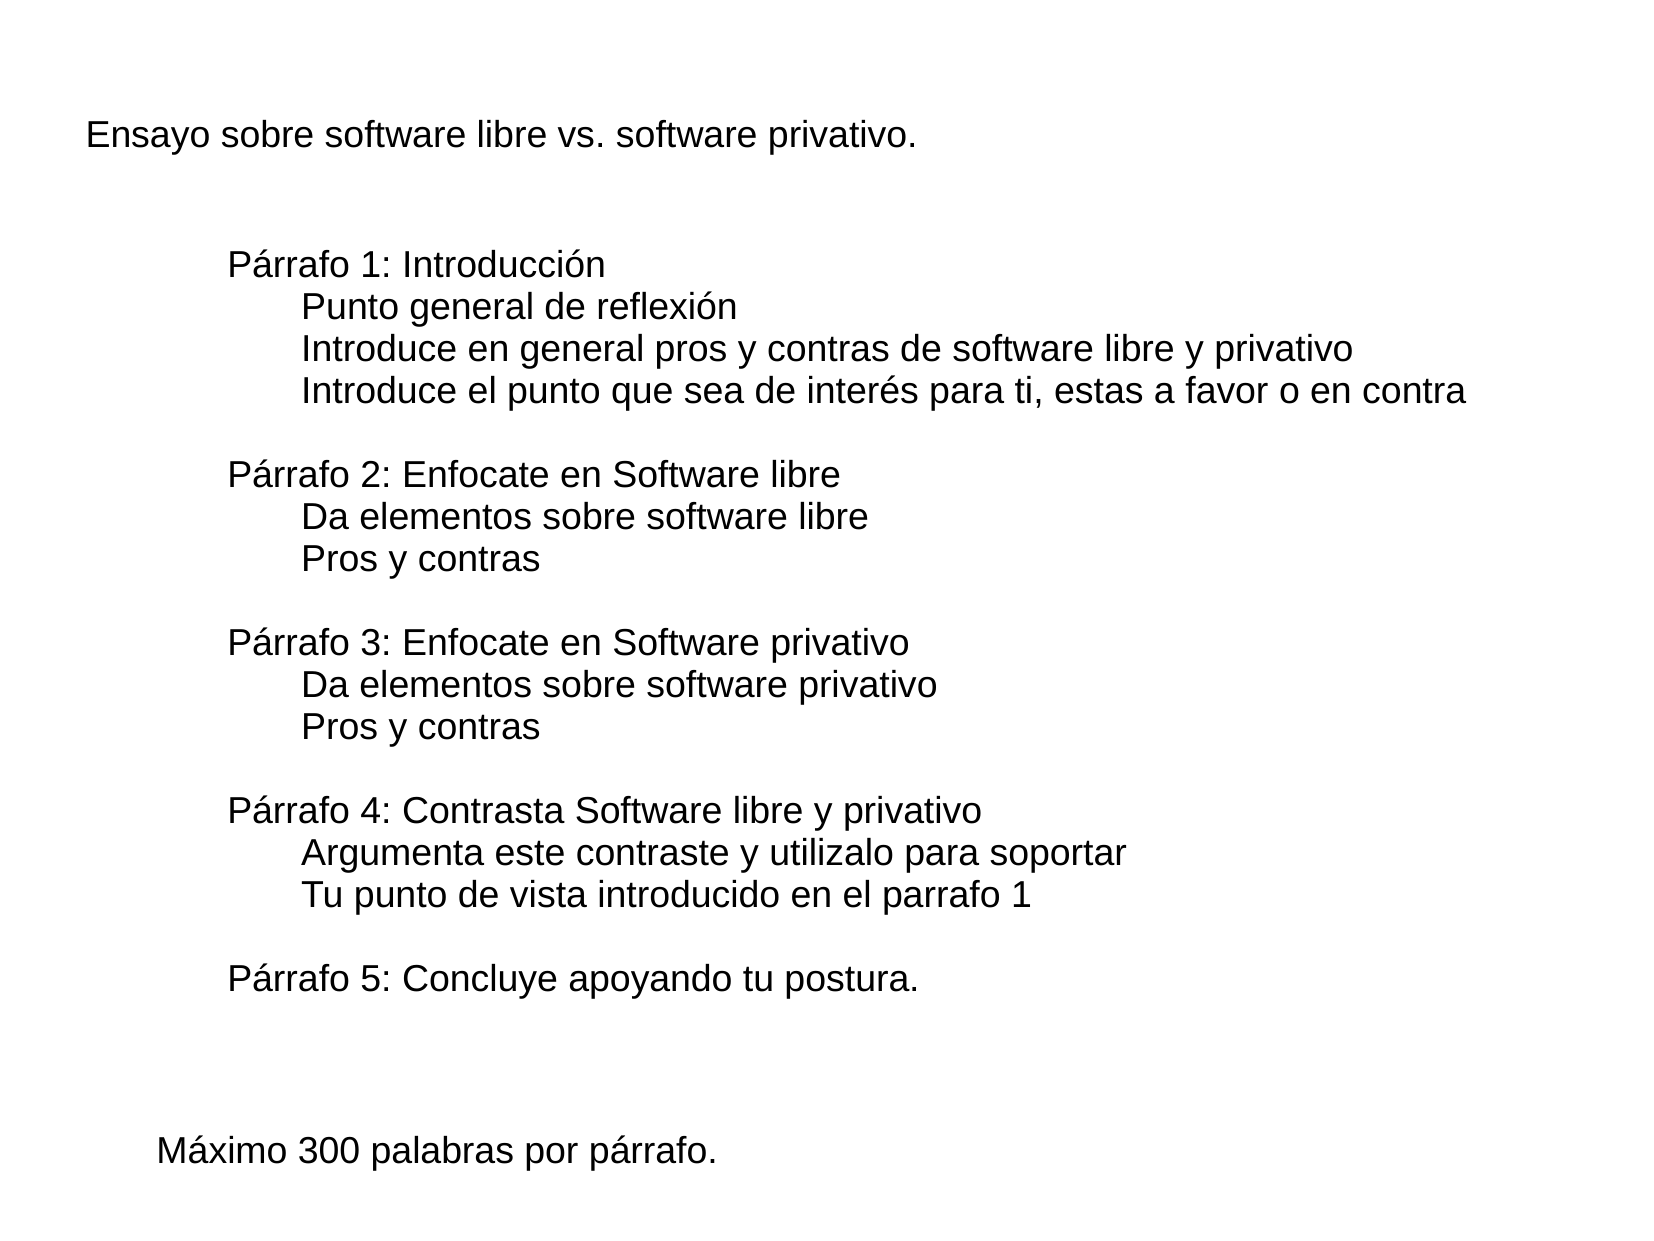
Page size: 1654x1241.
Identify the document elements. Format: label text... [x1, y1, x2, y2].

text_box Ensayo sobre software libre vs. software privativo. [70, 106, 934, 164]
text_box Párrafo 1: Introducción Punto general de reflexión Introduce en general pros y contras de software libre y privativo Introduce el punto que sea de interés para ti, estas a favor o en contra Párrafo 2: Enfocate en Software libre Da elementos sobre software libre Pros y contras Párrafo 3: Enfocate en Software privativo Da elementos sobre software privativo Pros y contras Párrafo 4: Contrasta Software libre y privativo Argumenta este contraste y utilizalo para soportar Tu punto de vista introducido en el parrafo 1 Párrafo 5: Concluye apoyando tu postura. [212, 236, 1482, 1049]
text_box Máximo 300 palabras por párrafo. [141, 1122, 744, 1221]
